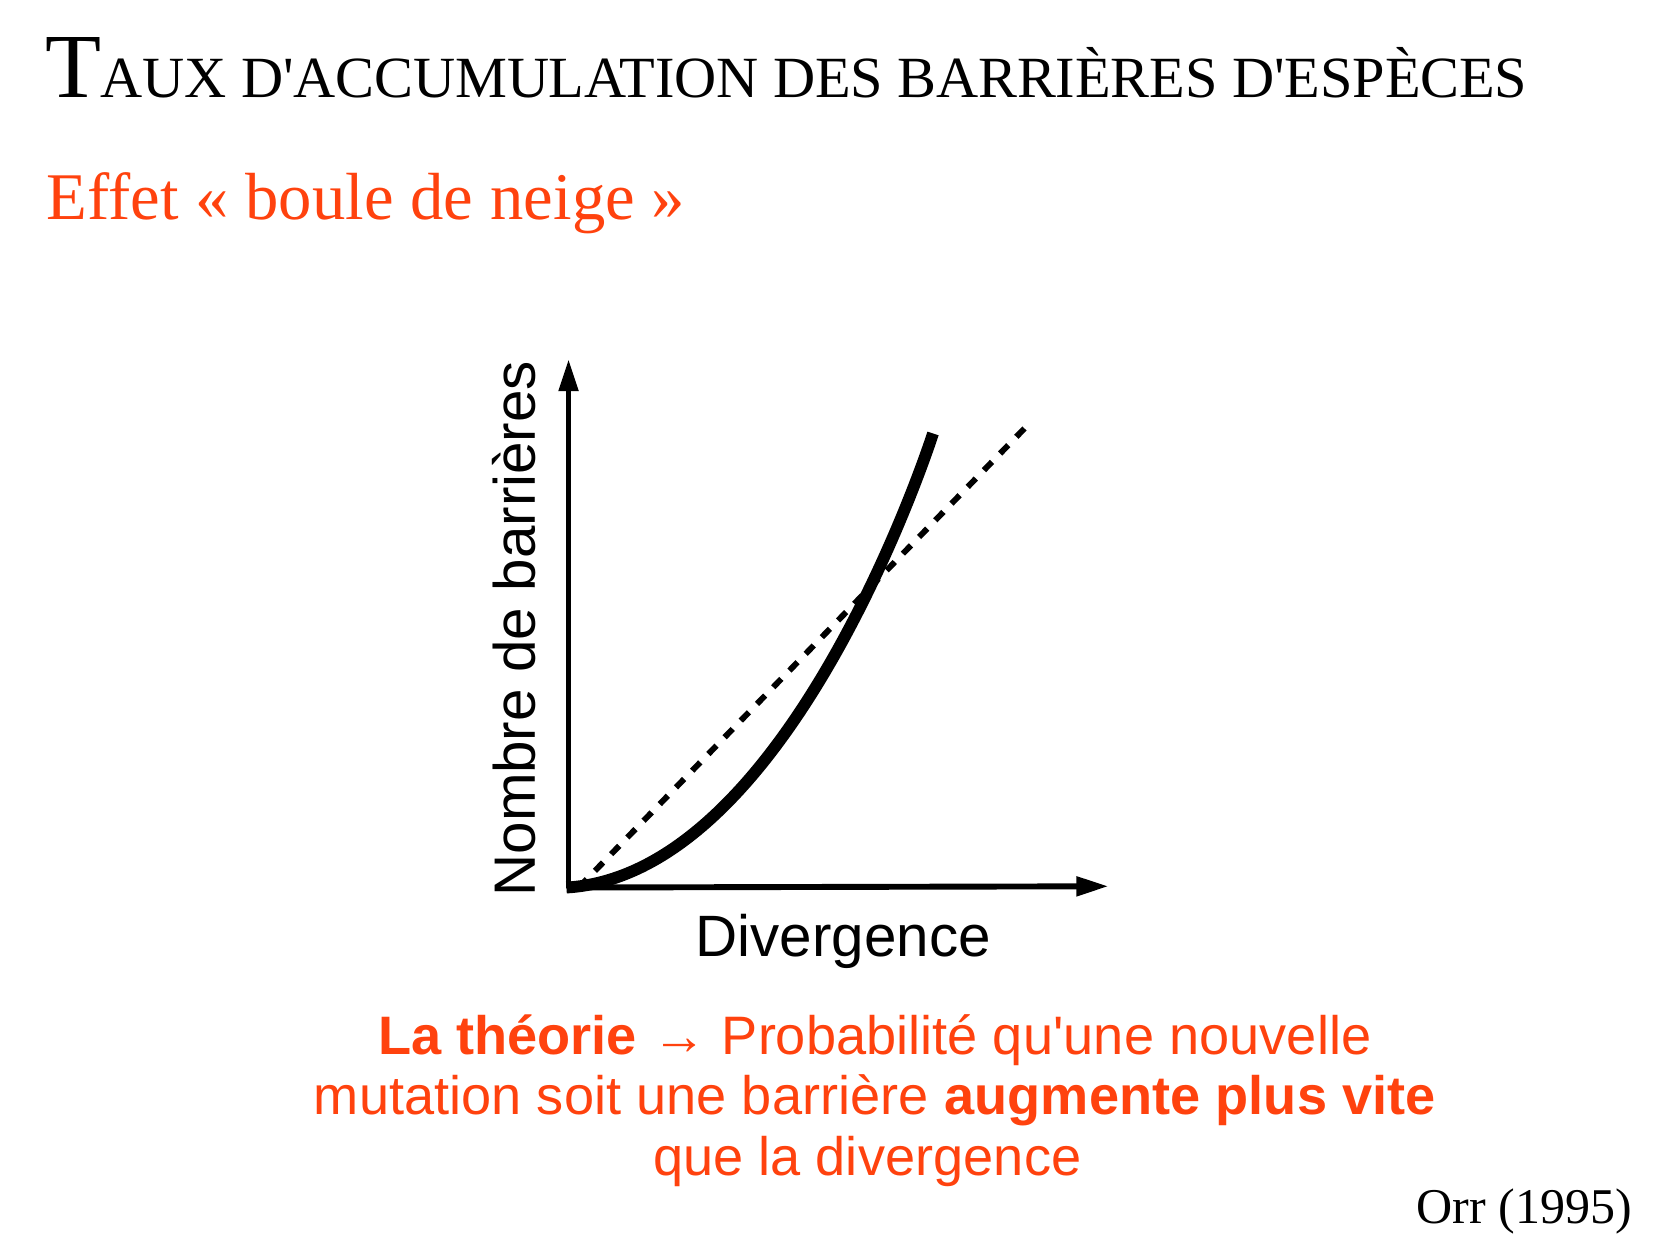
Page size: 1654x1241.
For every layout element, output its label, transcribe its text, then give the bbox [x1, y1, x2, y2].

text_box Orr (1995) [1337, 1171, 1647, 1241]
text_box Effet « boule de neige » [31, 152, 702, 242]
text_box Divergence [680, 896, 1007, 977]
text_box La théorie → Probabilité qu'une nouvelle mutation soit une barrière augmente plus vite que la divergence [296, 994, 1489, 1198]
text_box Nombre de barrières [474, 345, 555, 912]
text_box TAUX D'ACCUMULATION DES BARRIÈRES D'ESPÈCES [30, 8, 1543, 126]
